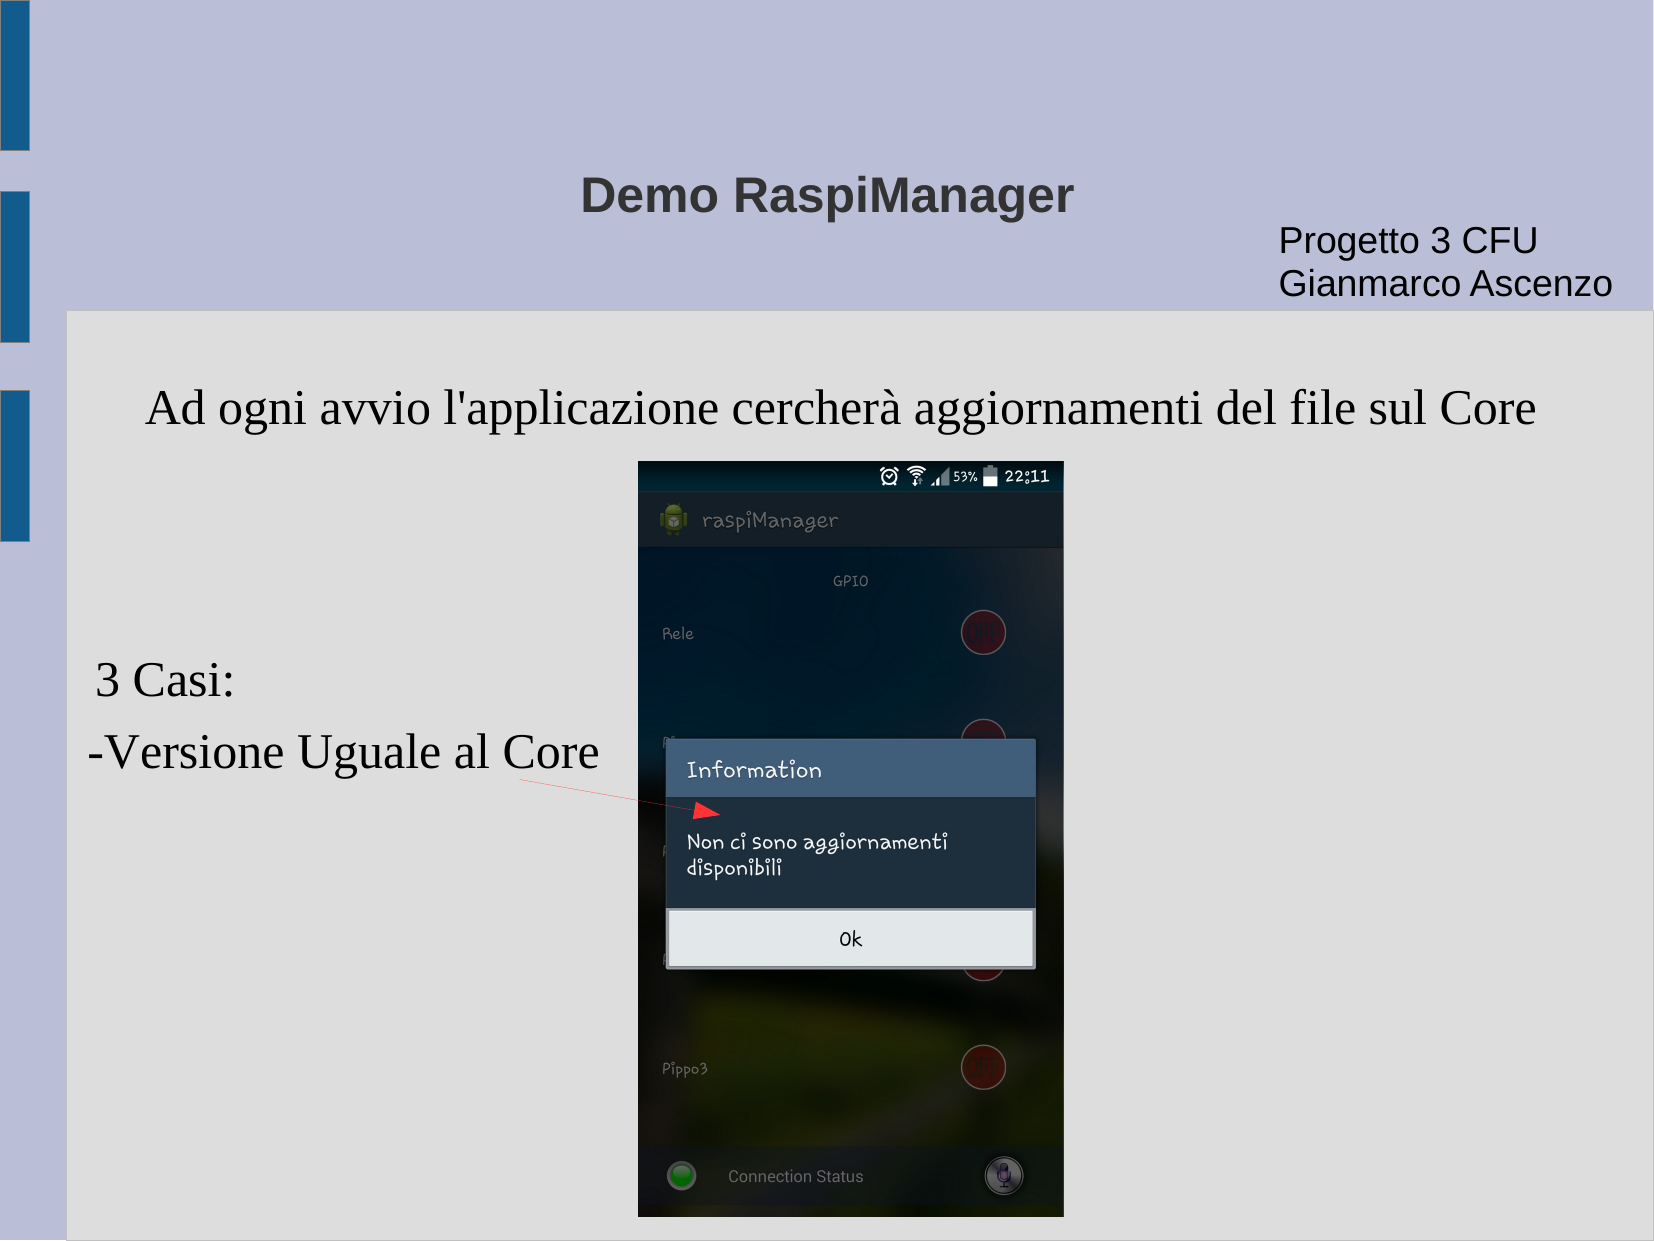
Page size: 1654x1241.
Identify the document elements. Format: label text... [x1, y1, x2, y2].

text_box Progetto 3 CFU Gianmarco Ascenzo [1263, 212, 1654, 312]
picture [638, 489, 1064, 1217]
text_box Ad ogni avvio l'applicazione cercherà aggiornamenti del file sul Core [135, 330, 1548, 485]
text_box 3 Casi: [0, 649, 343, 709]
text_box -Versione Uguale al Core [73, 723, 615, 780]
title Demo RaspiManager [121, 91, 1534, 299]
